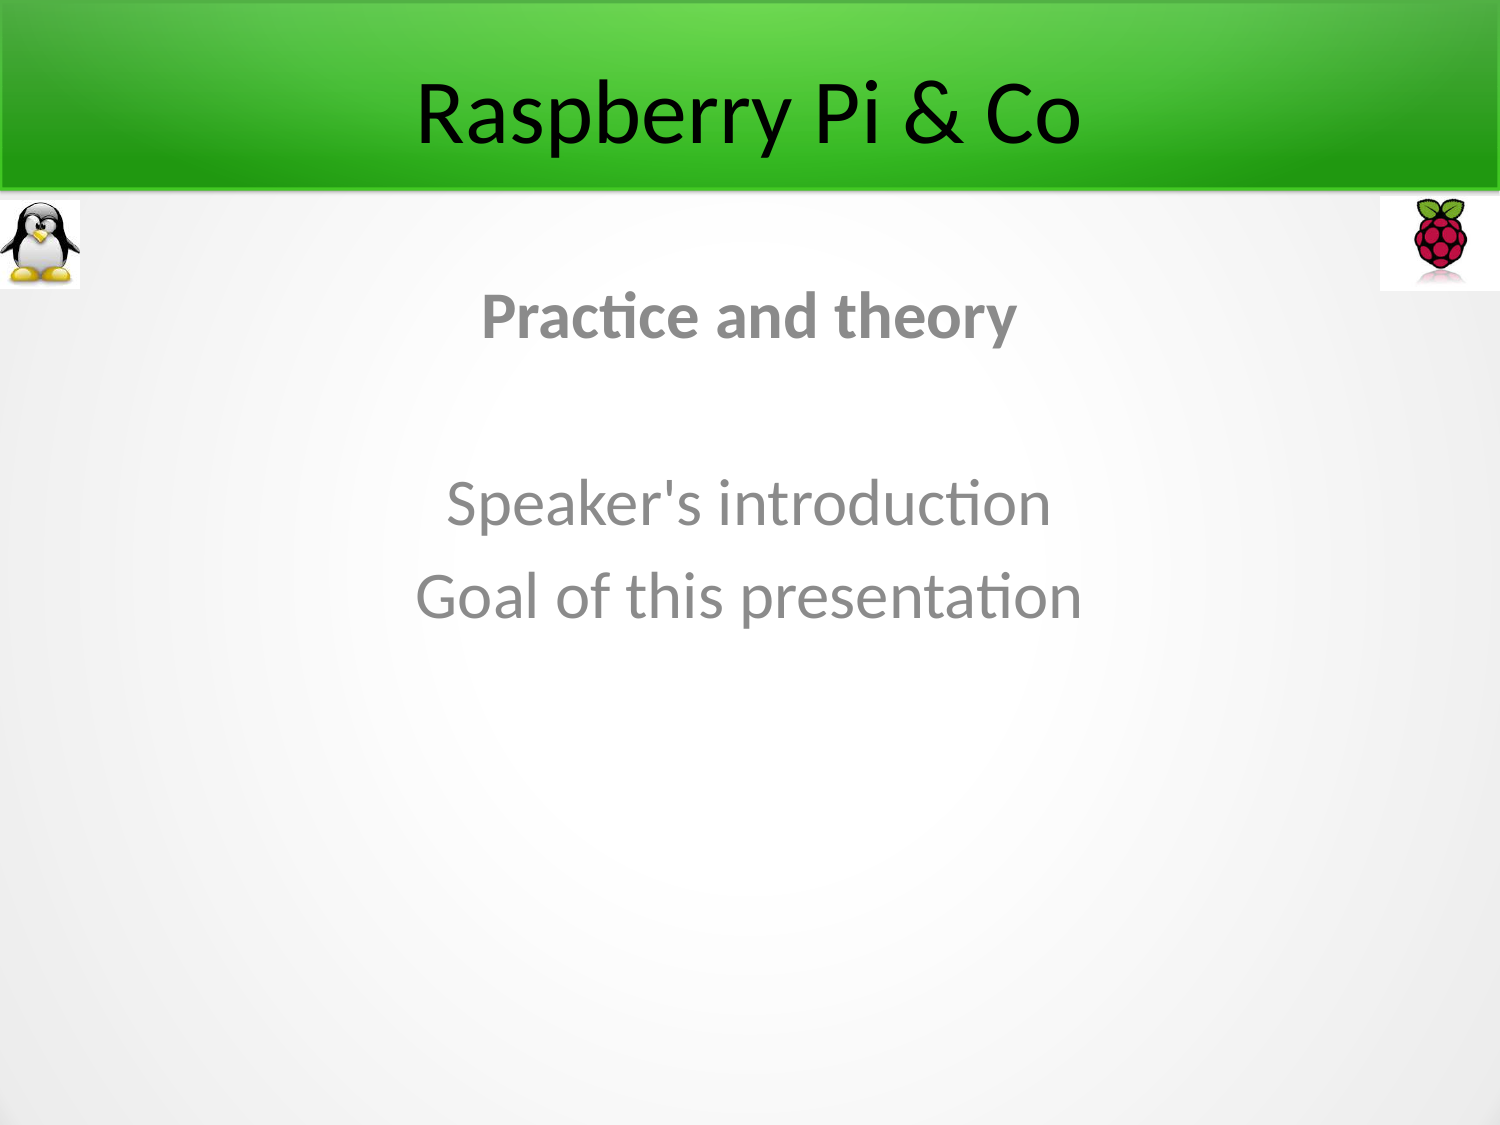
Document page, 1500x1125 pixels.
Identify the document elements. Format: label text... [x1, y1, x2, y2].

picture [0, 200, 80, 289]
list Practice and theory Speaker's introduction Goal of this presentation [75, 271, 1426, 924]
title Raspberry Pi & Co [75, 42, 1426, 172]
picture [1380, 196, 1500, 291]
